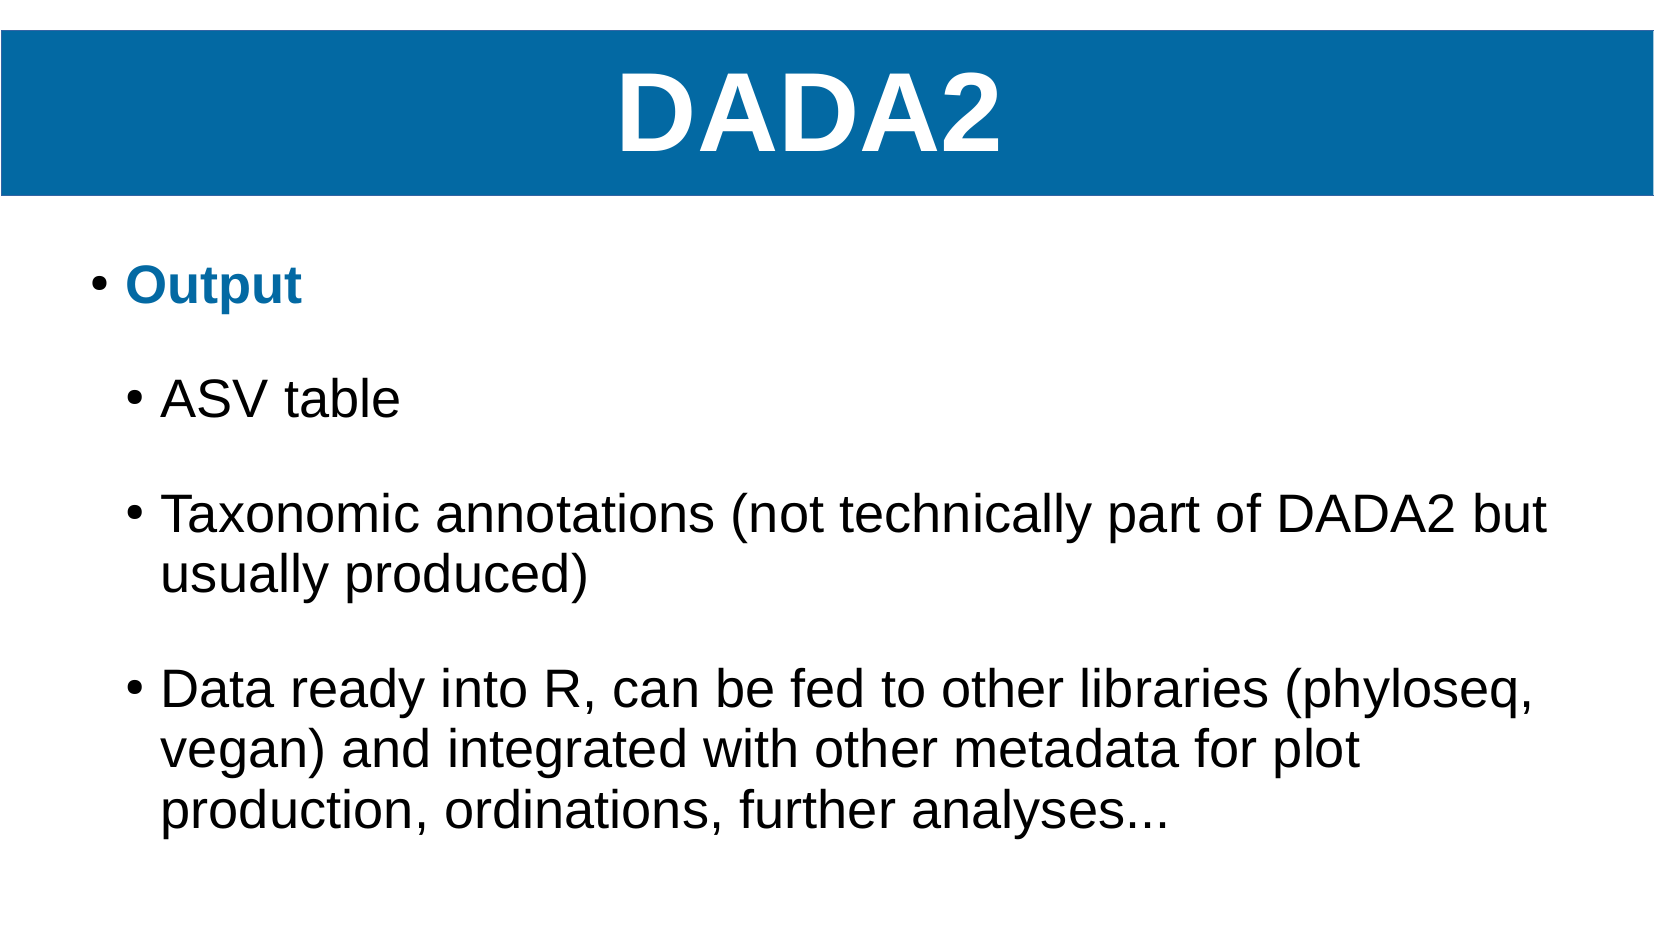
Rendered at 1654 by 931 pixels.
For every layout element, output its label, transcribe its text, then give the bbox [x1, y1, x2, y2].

text_box DADA2 [395, 42, 1224, 183]
text_box Output ASV table Taxonomic annotations (not technically part of DADA2 but usually produced) Data ready into R, can be fed to other libraries (phyloseq, vegan) and integrated with other metadata for plot production, ordinations, further analyses... [75, 246, 1606, 848]
text_box [1, 30, 1654, 196]
